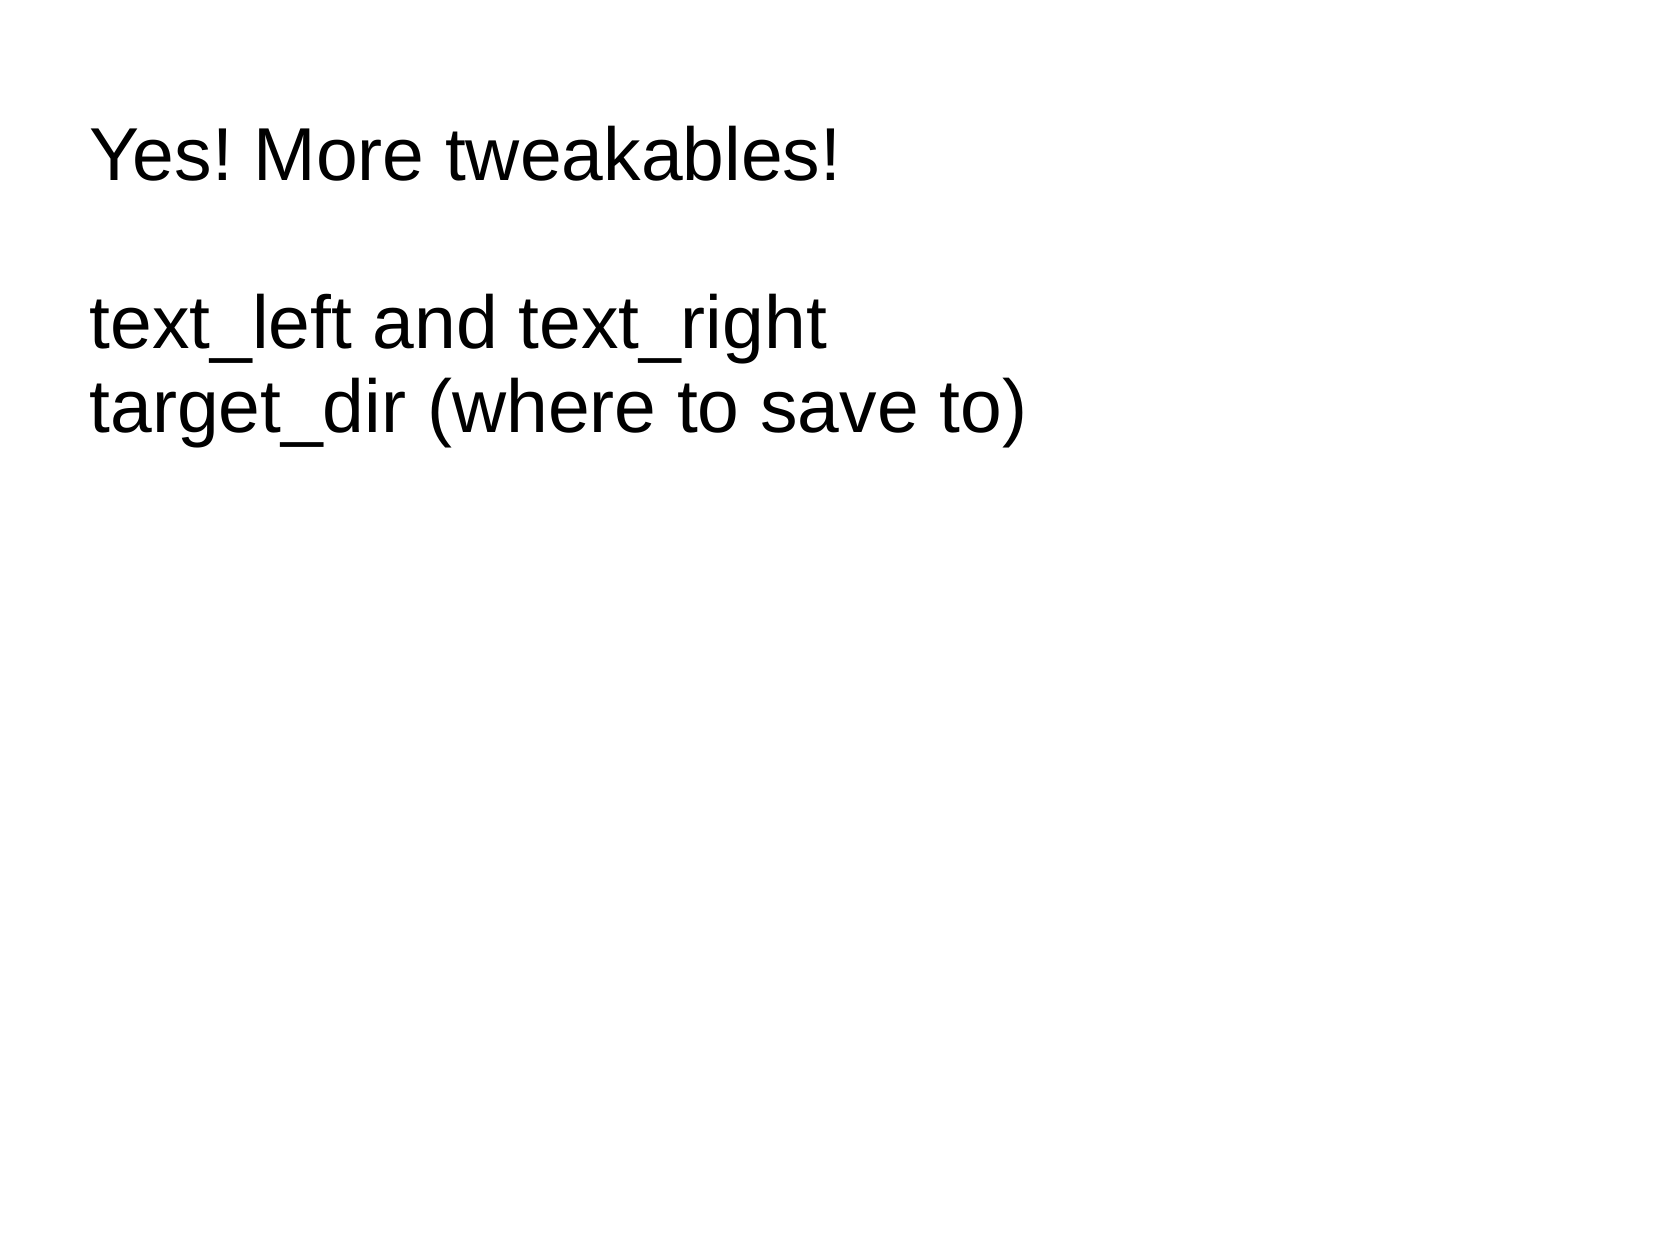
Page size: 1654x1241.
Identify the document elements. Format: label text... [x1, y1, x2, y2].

text_box Yes! More tweakables! text_left and text_right target_dir (where to save to) [75, 105, 1131, 457]
